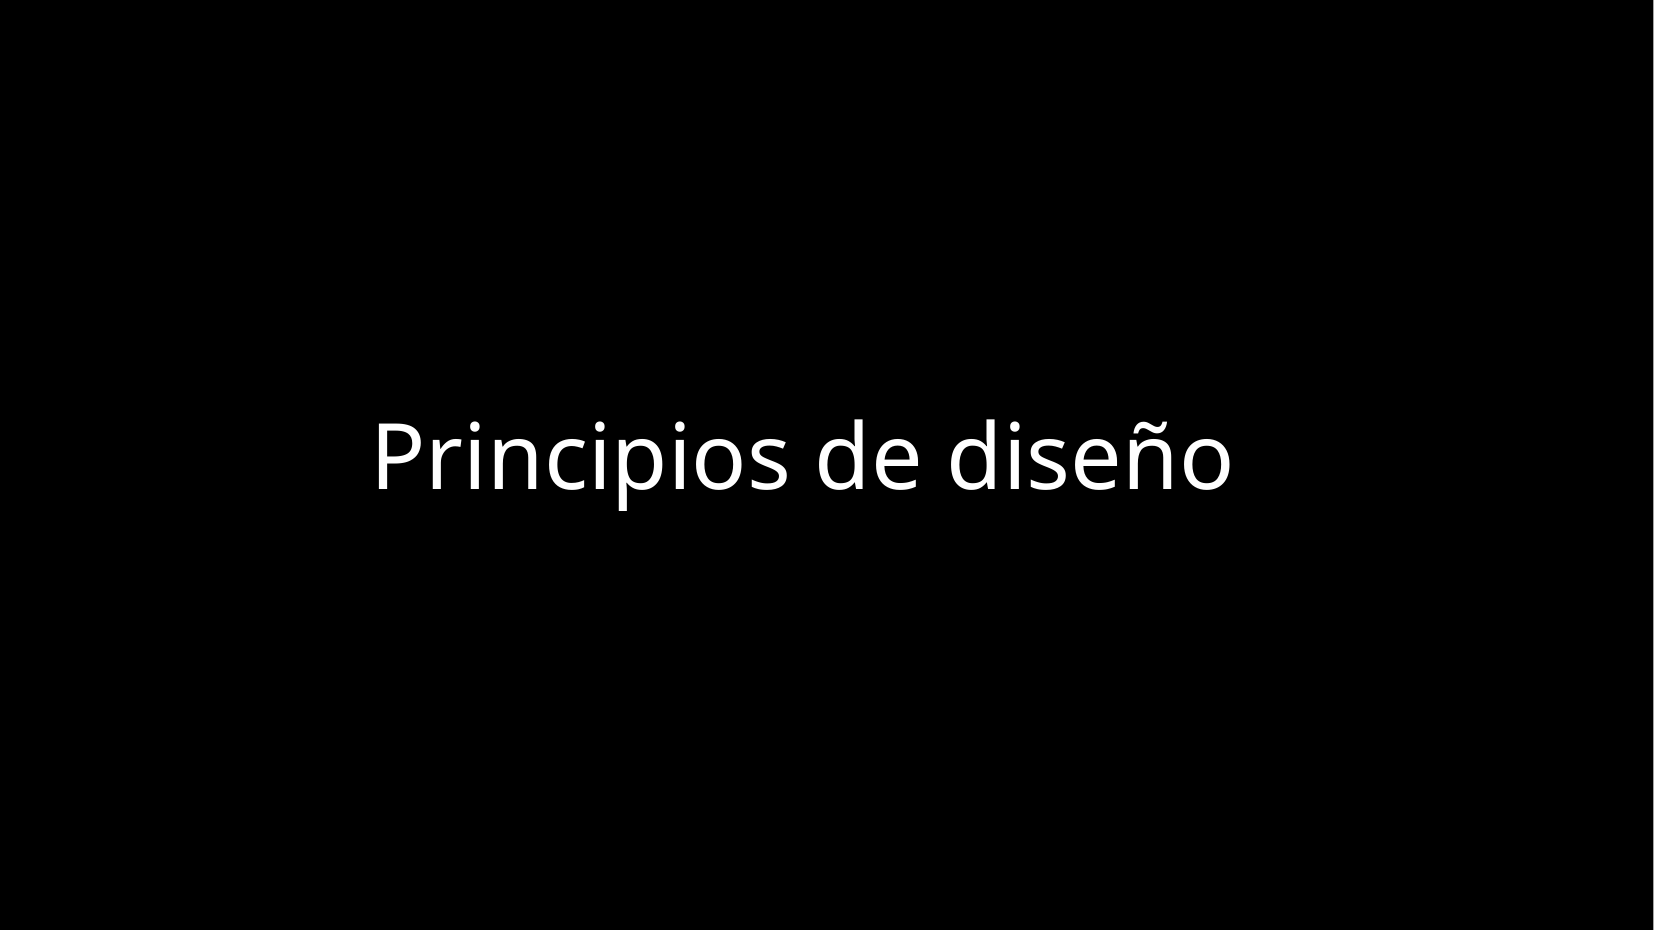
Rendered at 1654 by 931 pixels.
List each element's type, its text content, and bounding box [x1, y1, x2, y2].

title Principios de diseño [59, 376, 1548, 532]
